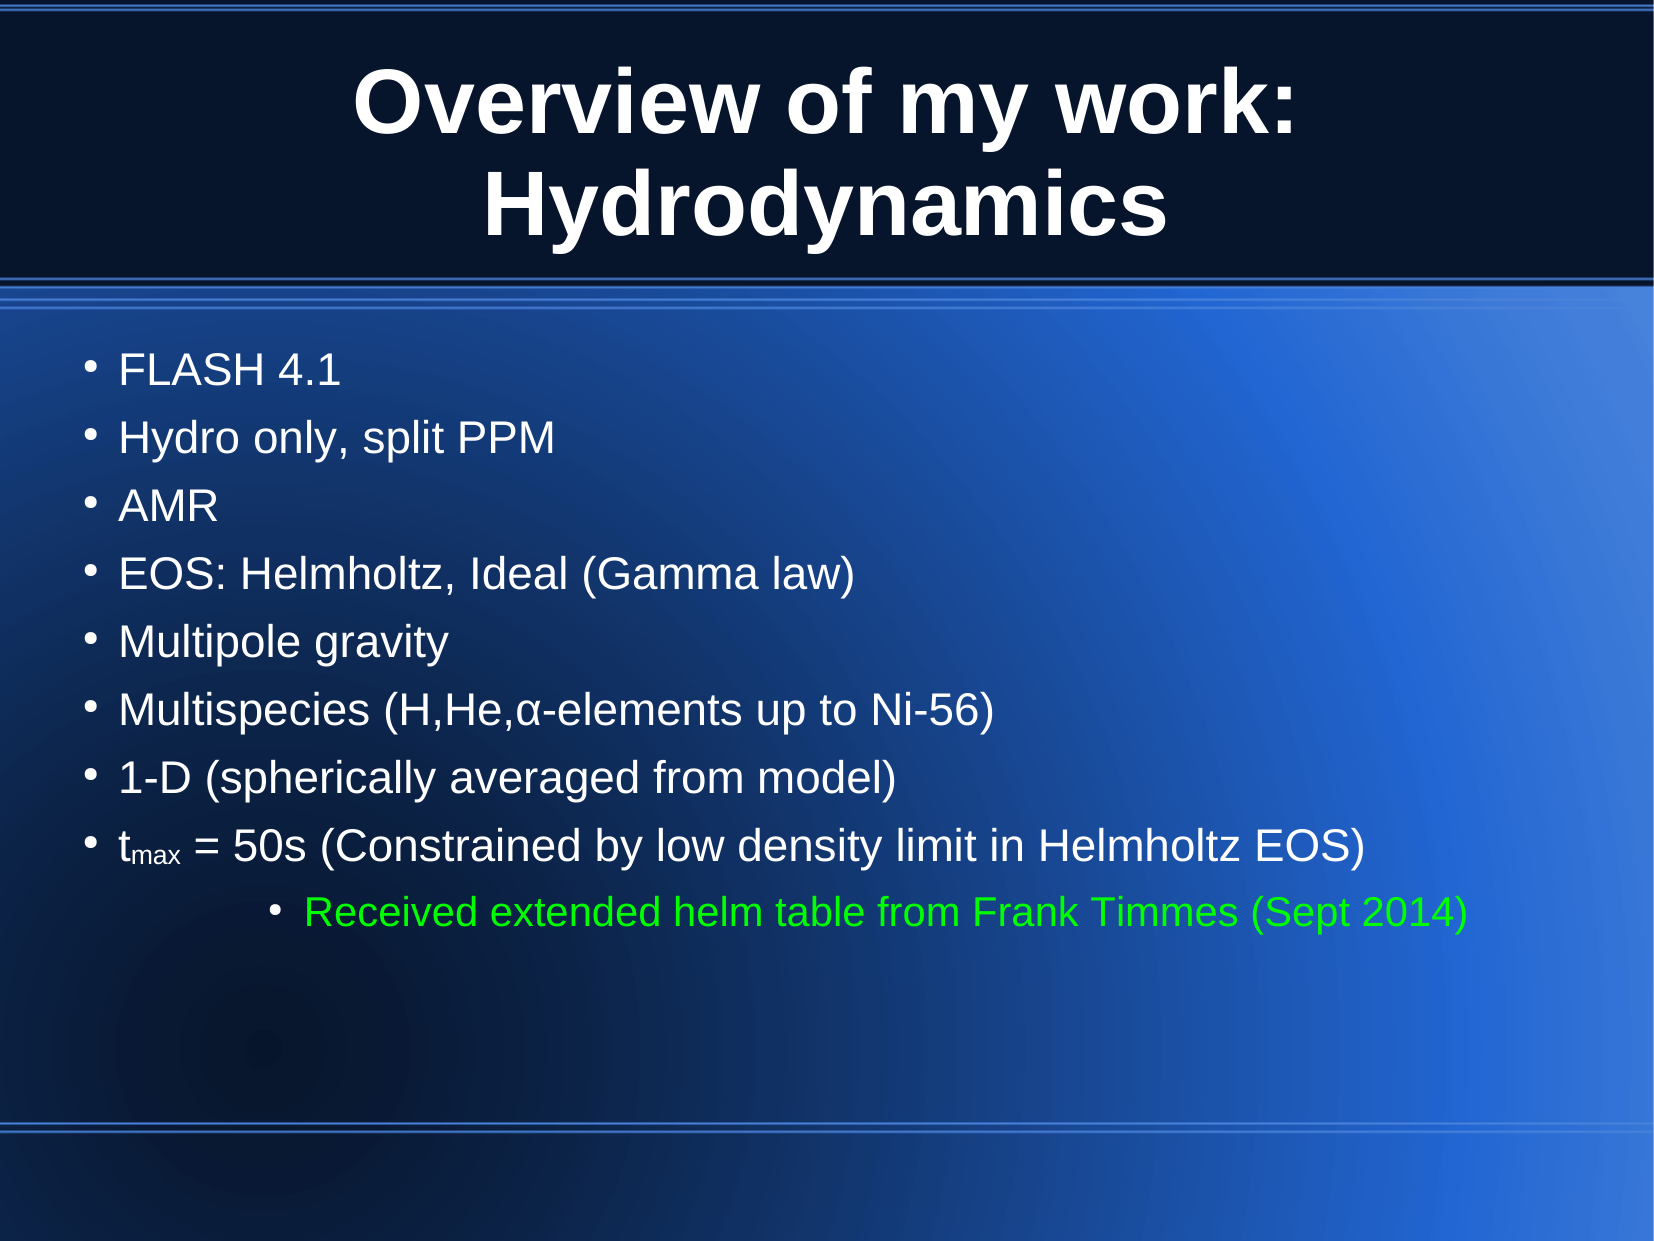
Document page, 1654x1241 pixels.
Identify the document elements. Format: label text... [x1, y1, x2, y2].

list FLASH 4.1 Hydro only, split PPM AMR EOS: Helmholtz, Ideal (Gamma law) Multipole gravity Multispecies (H,He,α-elements up to Ni-56) 1-D (spherically averaged from model) tmax = 50s (Constrained by low density limit in Helmholtz EOS) Received extended helm table from Frank Timmes (Sept 2014) [82, 355, 1571, 1174]
title Overview of my work: Hydrodynamics [82, 49, 1571, 257]
picture [0, 0, 1654, 1241]
